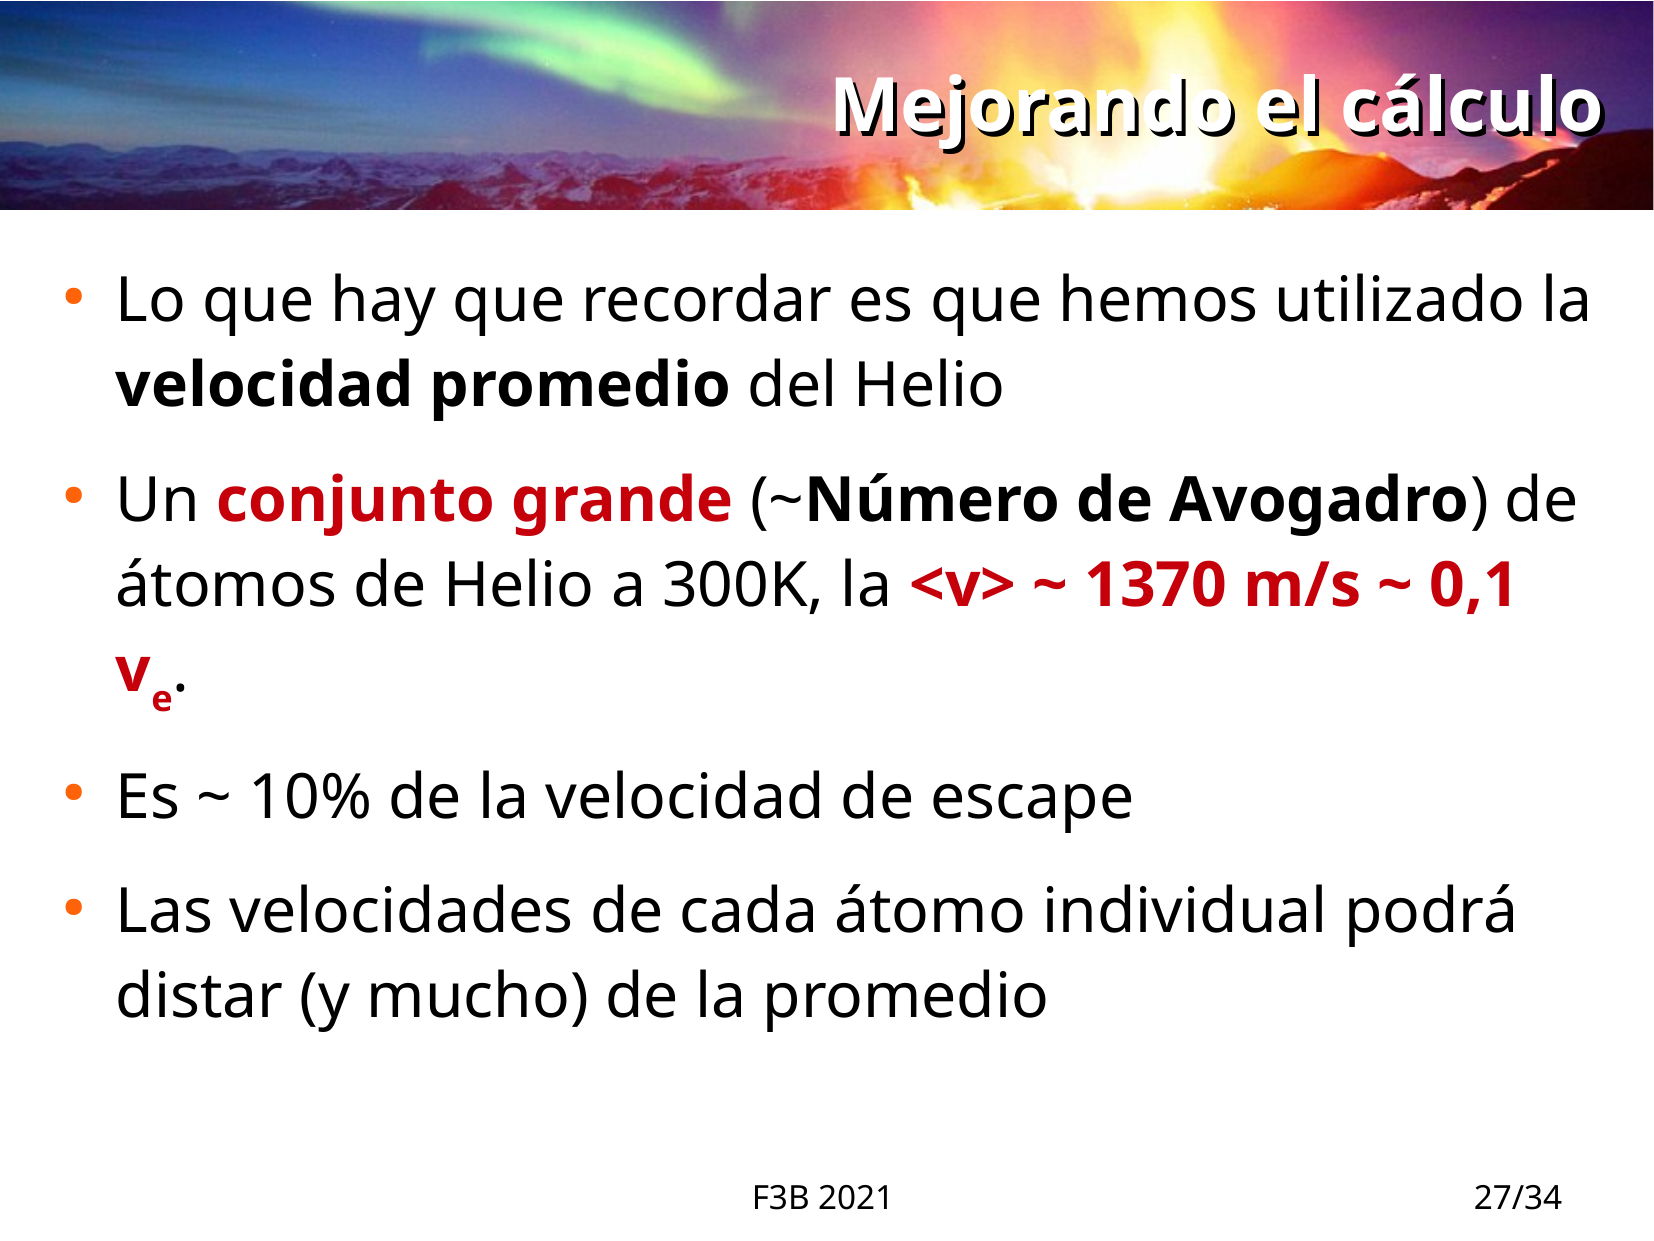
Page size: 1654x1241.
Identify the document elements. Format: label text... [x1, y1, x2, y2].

picture [0, 1, 1654, 210]
list Lo que hay que recordar es que hemos utilizado la velocidad promedio del Helio Un conjunto grande (~Número de Avogadro) de átomos de Helio a 300K, la <v> ~ 1370 m/s ~ 0,1 ve. Es ~ 10% de la velocidad de escape Las velocidades de cada átomo individual podrá distar (y mucho) de la promedio [45, 255, 1606, 1156]
title Mejorando el cálculo [45, 15, 1606, 191]
